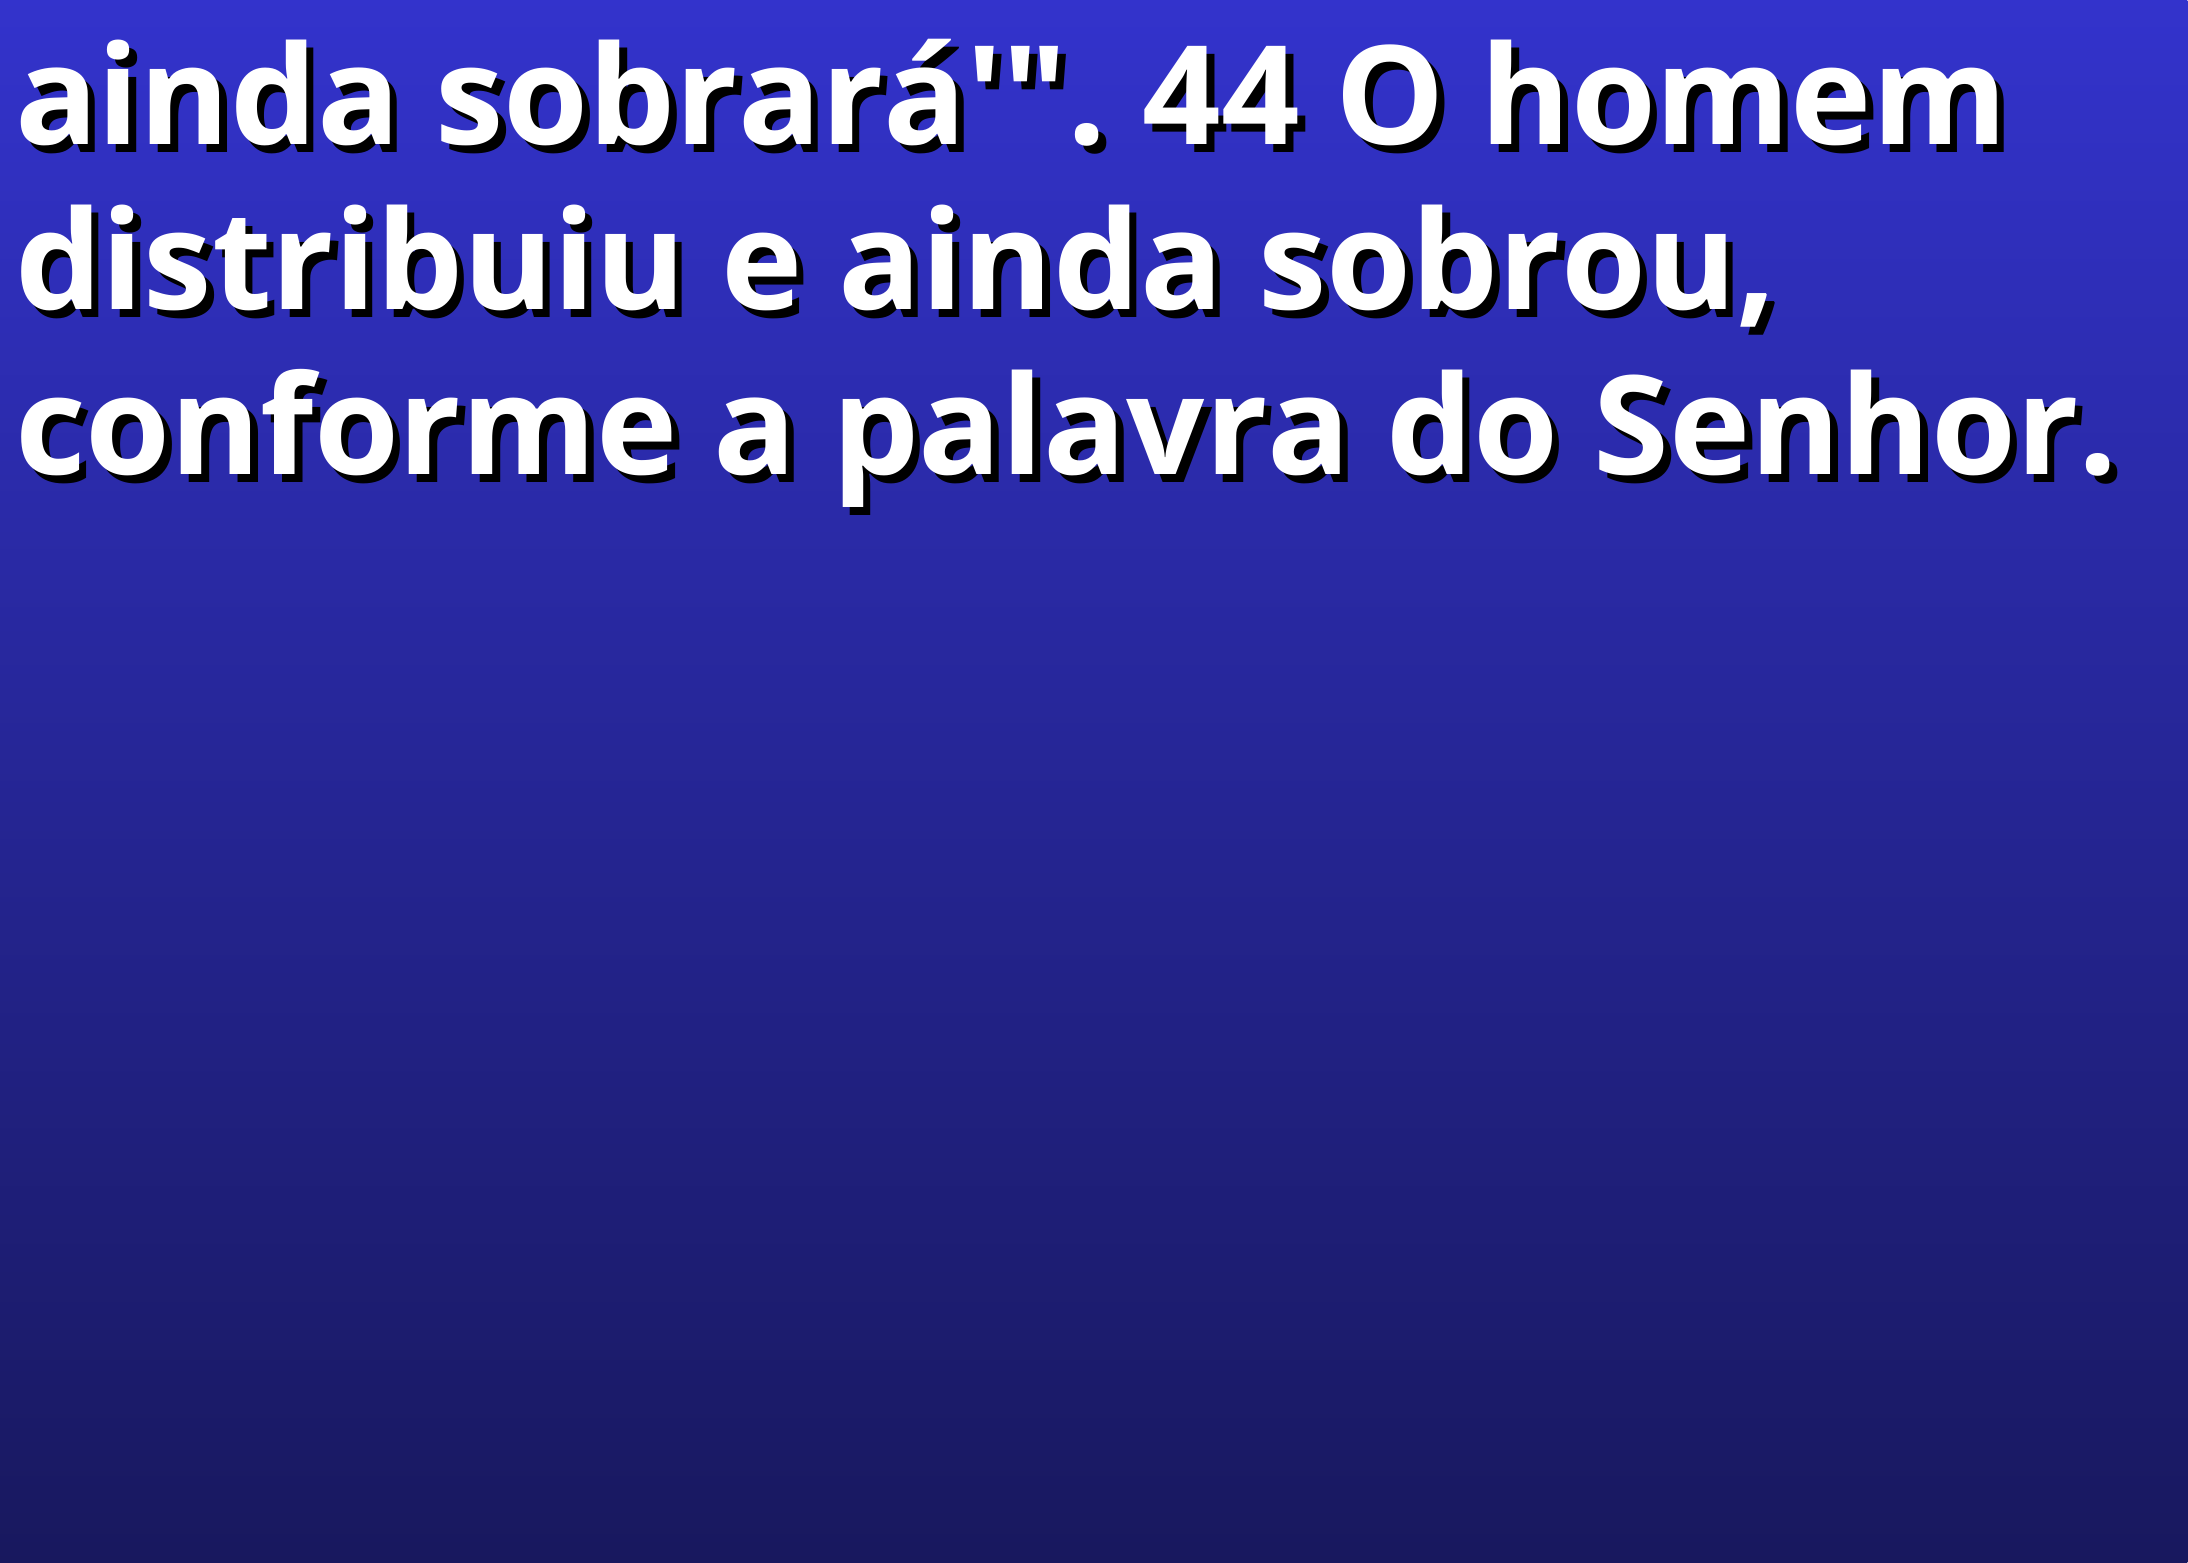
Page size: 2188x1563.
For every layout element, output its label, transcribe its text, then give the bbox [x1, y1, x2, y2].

text_box ainda sobrará'". 44 O homem distribuiu e ainda sobrou, conforme a palavra do Senhor. [0, 0, 2188, 510]
